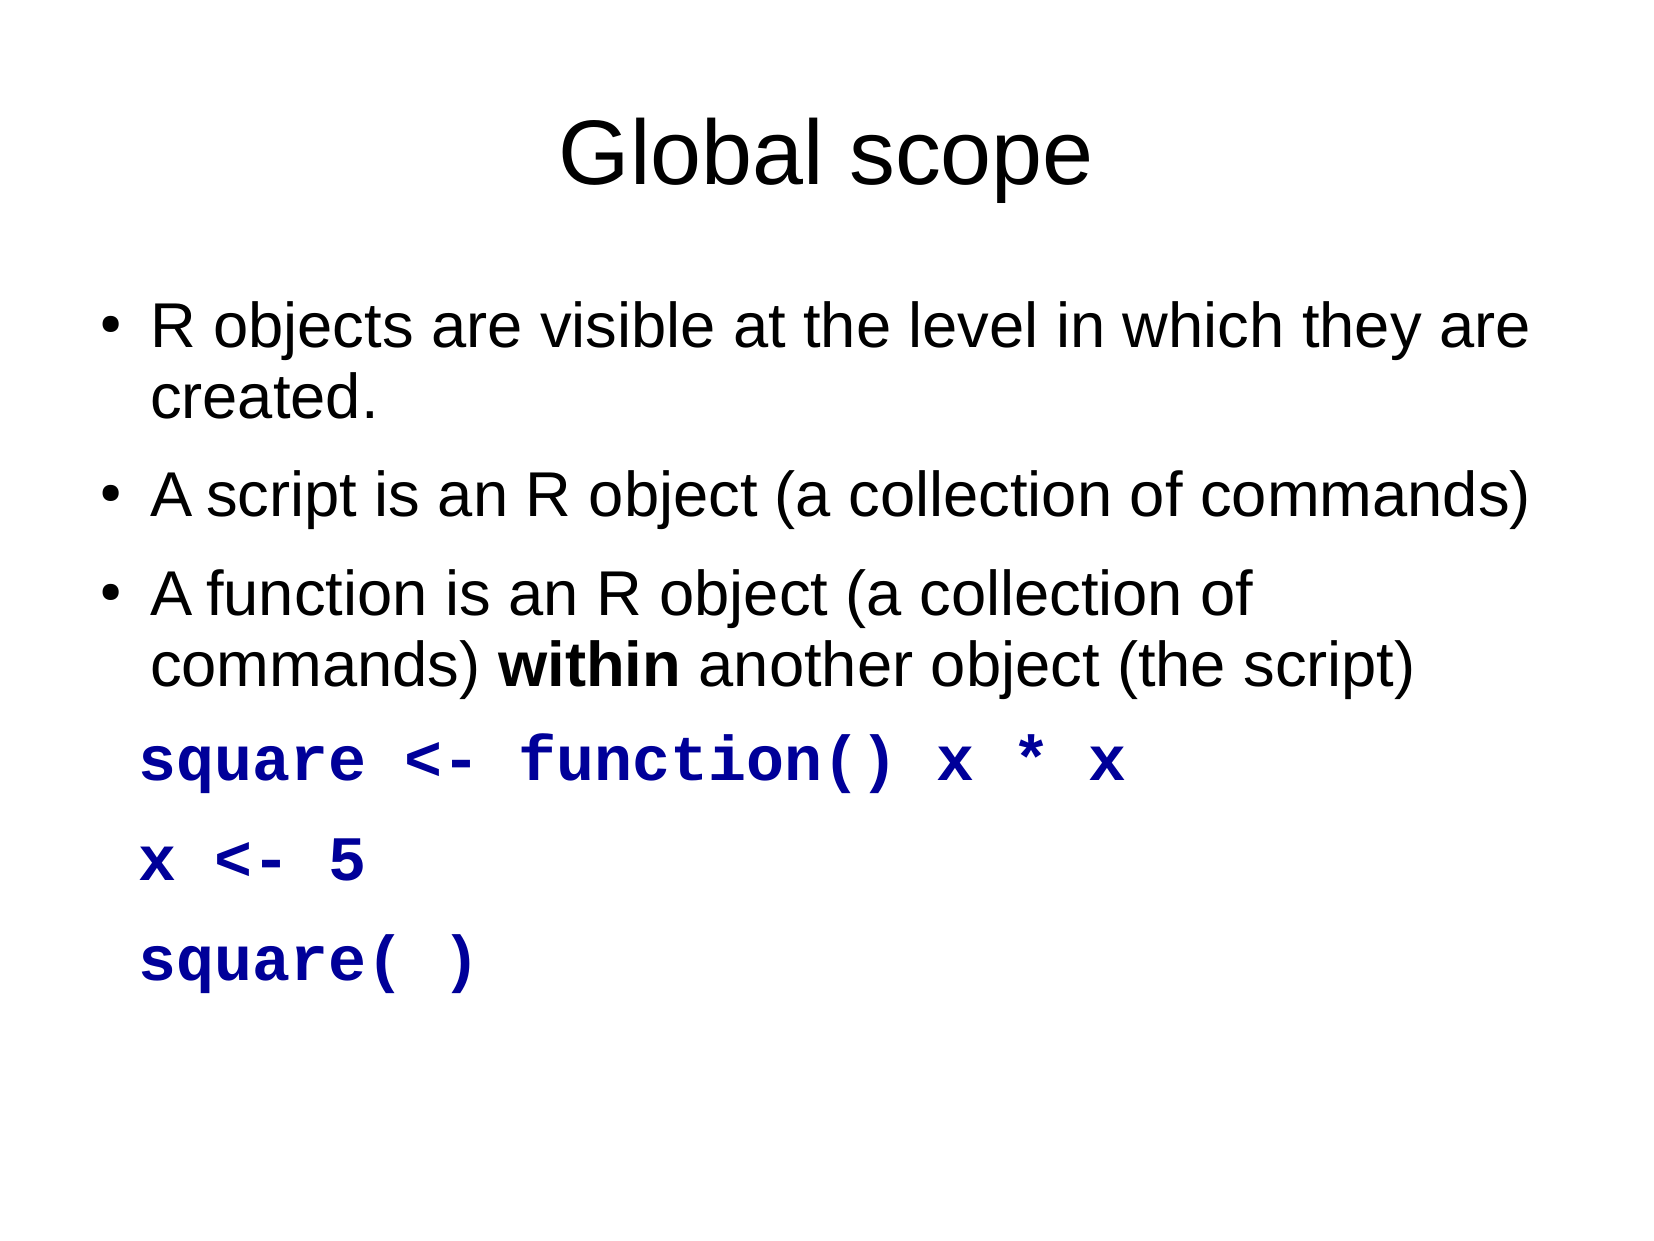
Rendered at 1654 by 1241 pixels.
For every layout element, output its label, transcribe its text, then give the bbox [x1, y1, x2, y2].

list R objects are visible at the level in which they are created. A script is an R object (a collection of commands) A function is an R object (a collection of commands) within another object (the script) square <- function() x * x x <- 5 square( ) [82, 290, 1571, 1010]
title Global scope [82, 49, 1571, 257]
